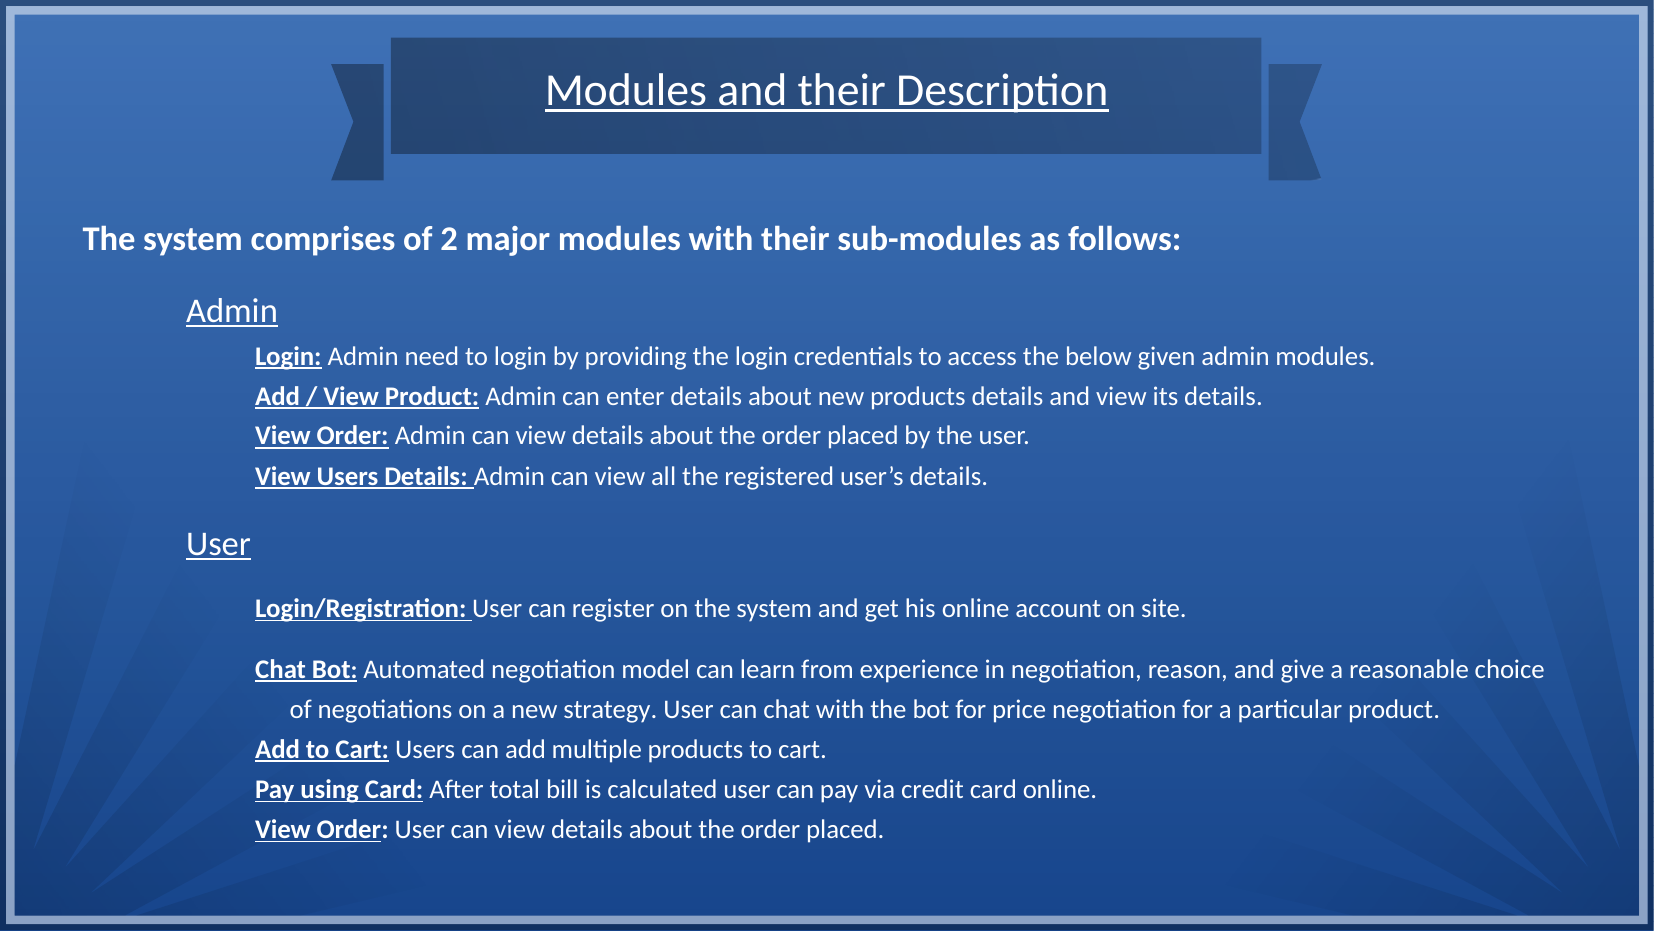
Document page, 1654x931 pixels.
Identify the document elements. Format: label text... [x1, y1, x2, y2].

list The system comprises of 2 major modules with their sub-modules as follows: Admin Login: Admin need to login by providing the login credentials to access the below given admin modules. Add / View Product: Admin can enter details about new products details and view its details. View Order: Admin can view details about the order placed by the user. View Users Details: Admin can view all the registered user’s details. User Login/Registration: User can register on the system and get his online account on site. Chat Bot: Automated negotiation model can learn from experience in negotiation, reason, and give a reasonable choice of negotiations on a new strategy. User can chat with the bot for price negotiation for a particular product. Add to Cart: Users can add multiple products to cart. Pay using Card: After total bill is calculated user can pay via credit card online. View Order: User can view details about the order placed. [82, 224, 1571, 848]
title Modules and their Description [389, 35, 1264, 154]
